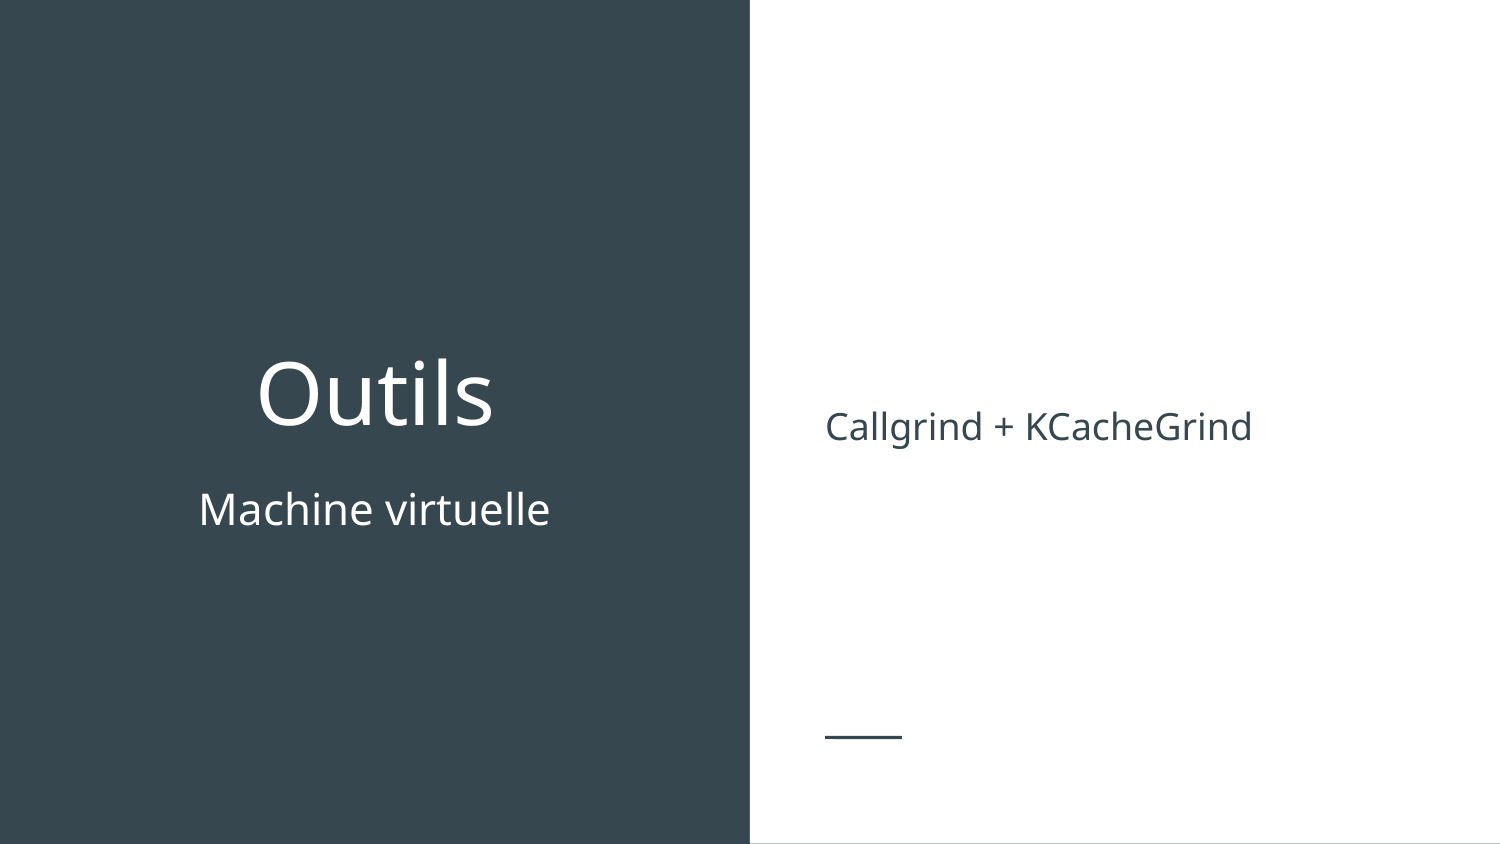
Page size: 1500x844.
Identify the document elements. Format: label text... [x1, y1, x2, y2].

subtitle Machine virtuelle [43, 466, 708, 688]
list Callgrind + KCacheGrind [810, 118, 1440, 725]
title Outils [43, 177, 708, 458]
